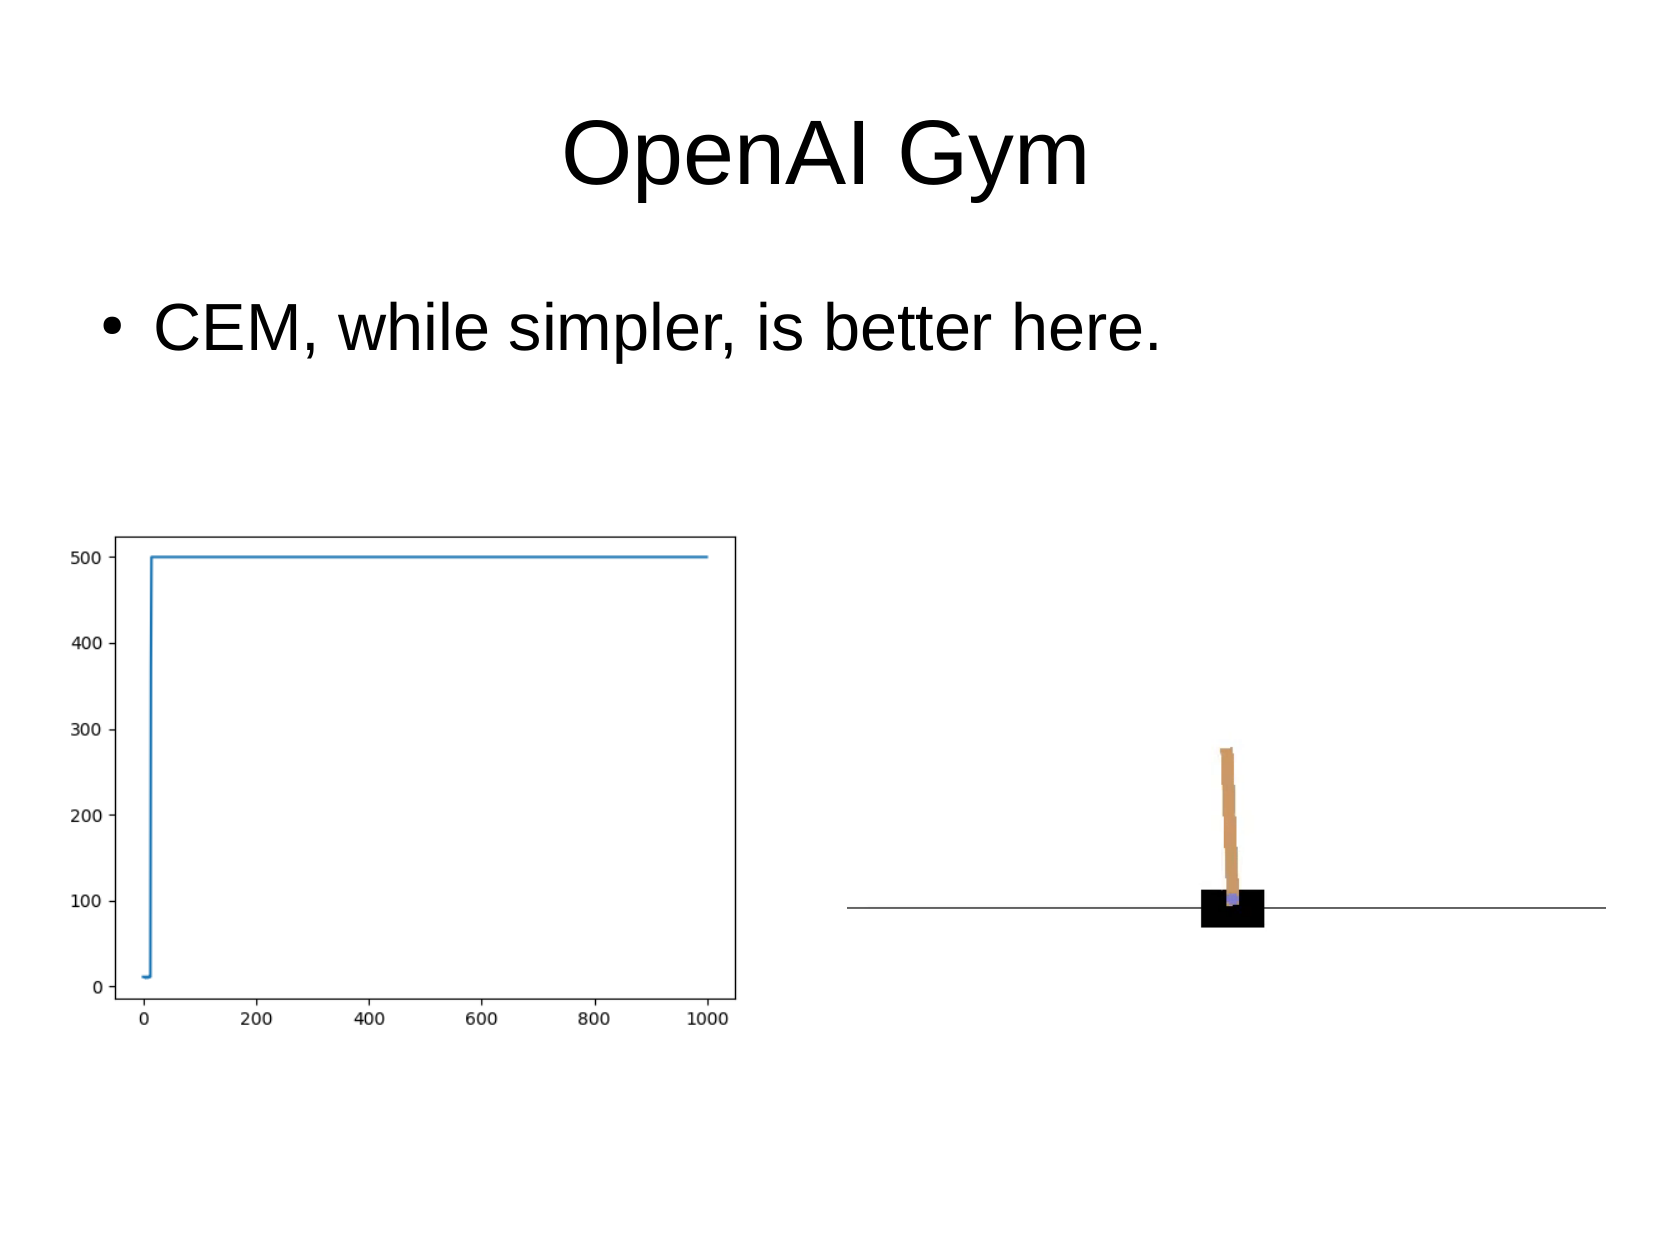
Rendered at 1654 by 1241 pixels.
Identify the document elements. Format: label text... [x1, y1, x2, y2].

list CEM, while simpler, is better here. [82, 290, 1571, 1010]
picture [15, 464, 815, 1065]
picture [847, 530, 1606, 1036]
title OpenAI Gym [82, 49, 1571, 257]
